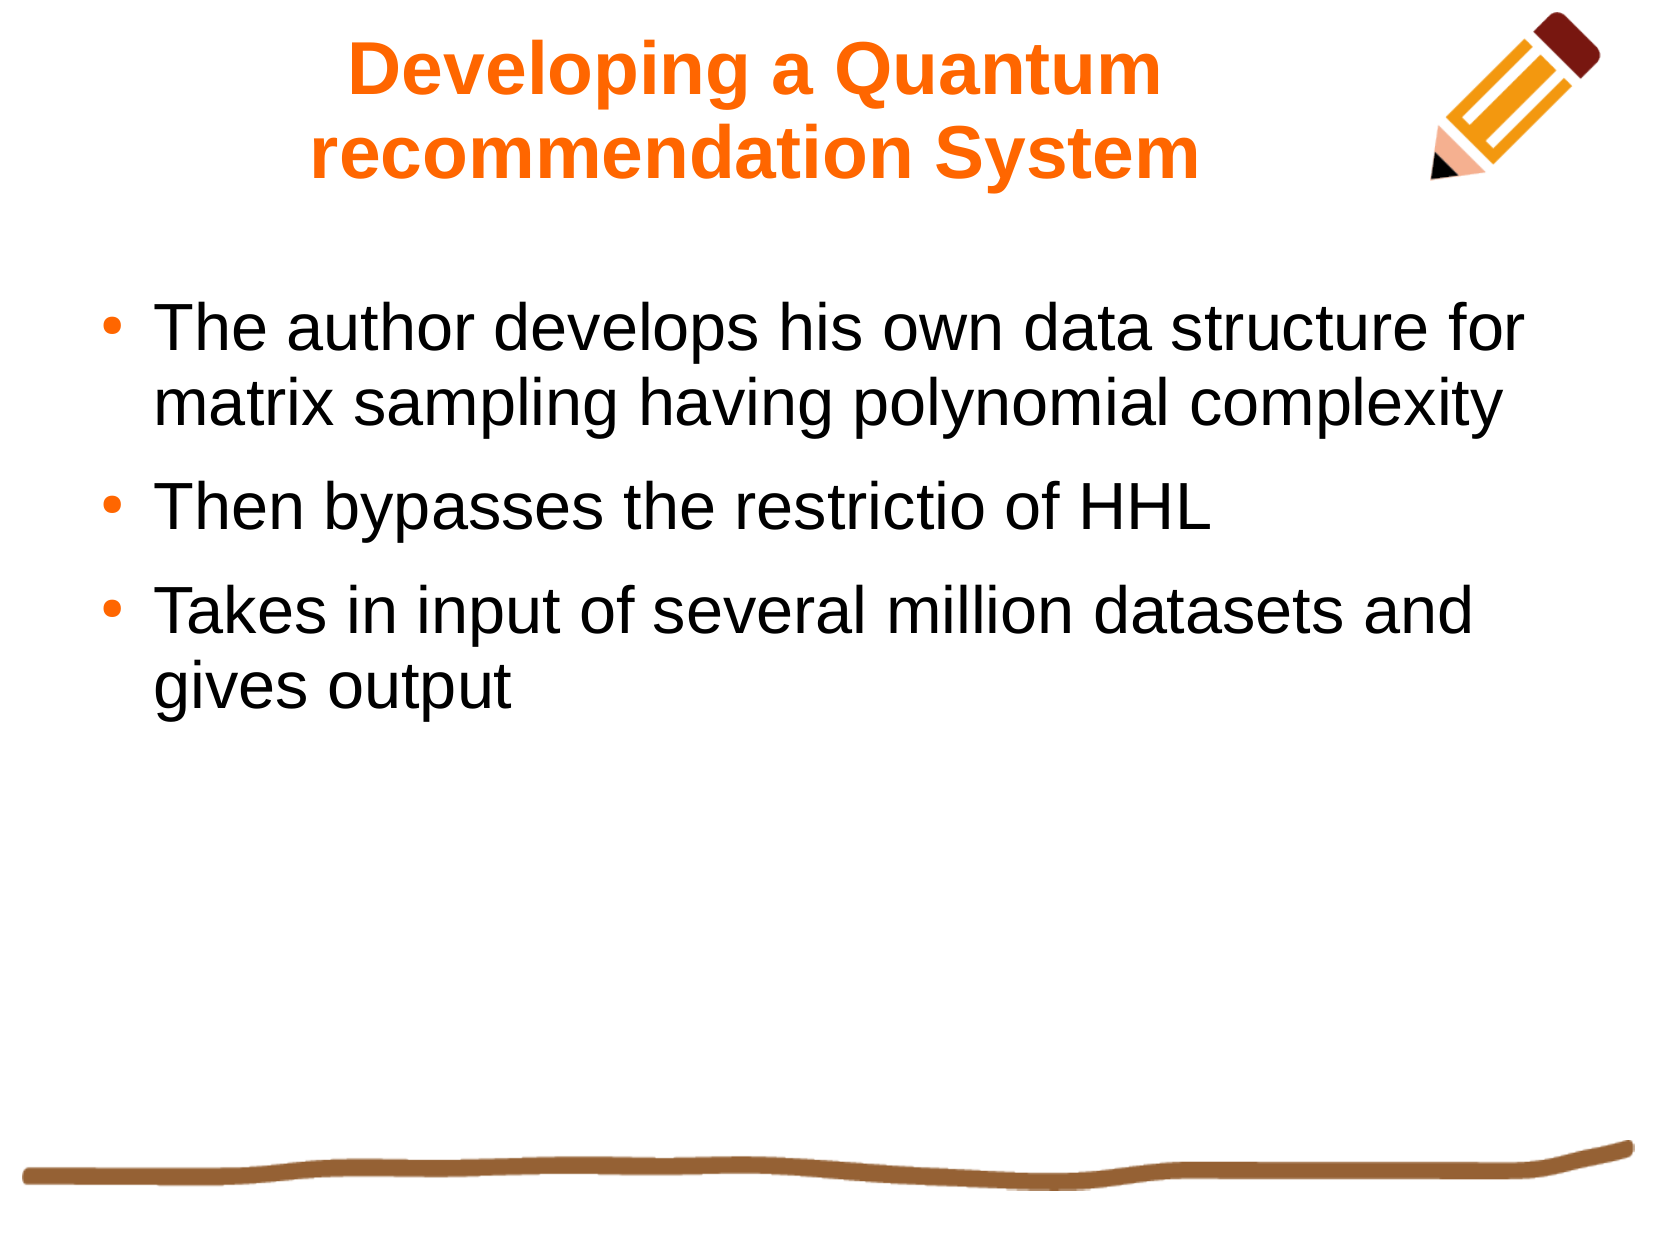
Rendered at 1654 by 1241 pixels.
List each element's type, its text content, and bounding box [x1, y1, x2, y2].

list The author develops his own data structure for matrix sampling having polynomial complexity Then bypasses the restrictio of HHL Takes in input of several million datasets and gives output [82, 290, 1571, 1122]
title Developing a Quantum recommendation System [82, 26, 1430, 195]
picture [1430, 12, 1601, 181]
picture [22, 1140, 1635, 1191]
